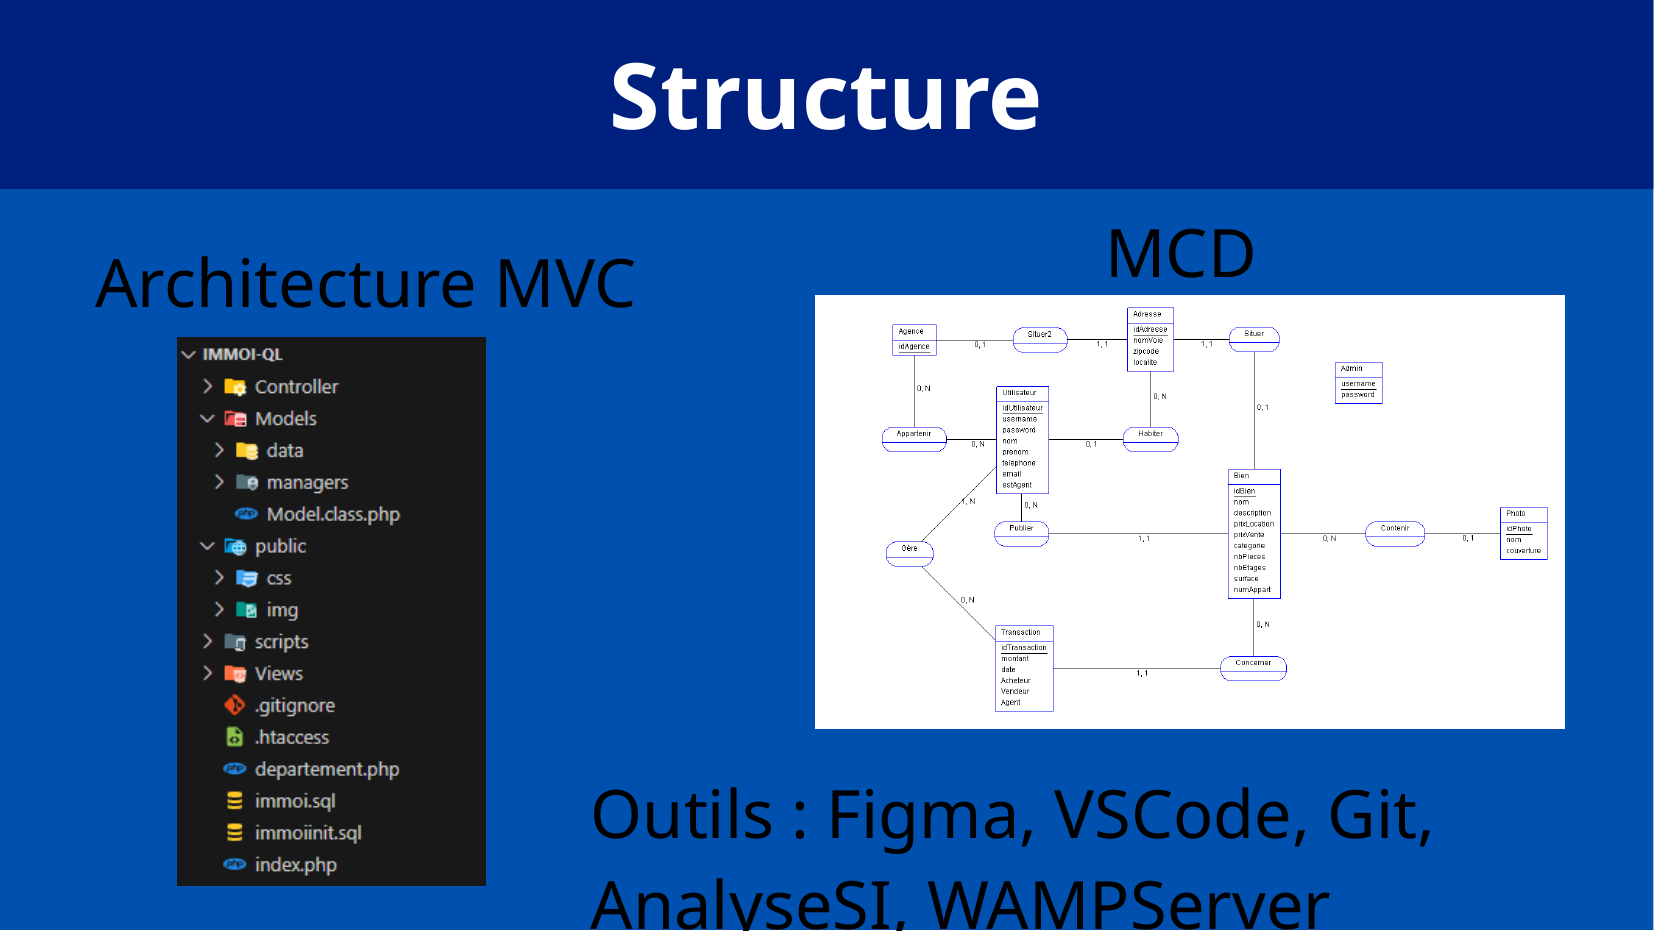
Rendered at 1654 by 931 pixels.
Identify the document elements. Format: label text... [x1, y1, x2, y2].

text_box Architecture MVC [82, 236, 650, 325]
text_box MCD [1092, 206, 1270, 295]
picture [815, 295, 1565, 729]
picture [177, 337, 486, 886]
text_box Outils : Figma, VSCode, Git, AnalyseSI, WAMPServer [590, 767, 1654, 928]
title Structure [0, 0, 1654, 189]
